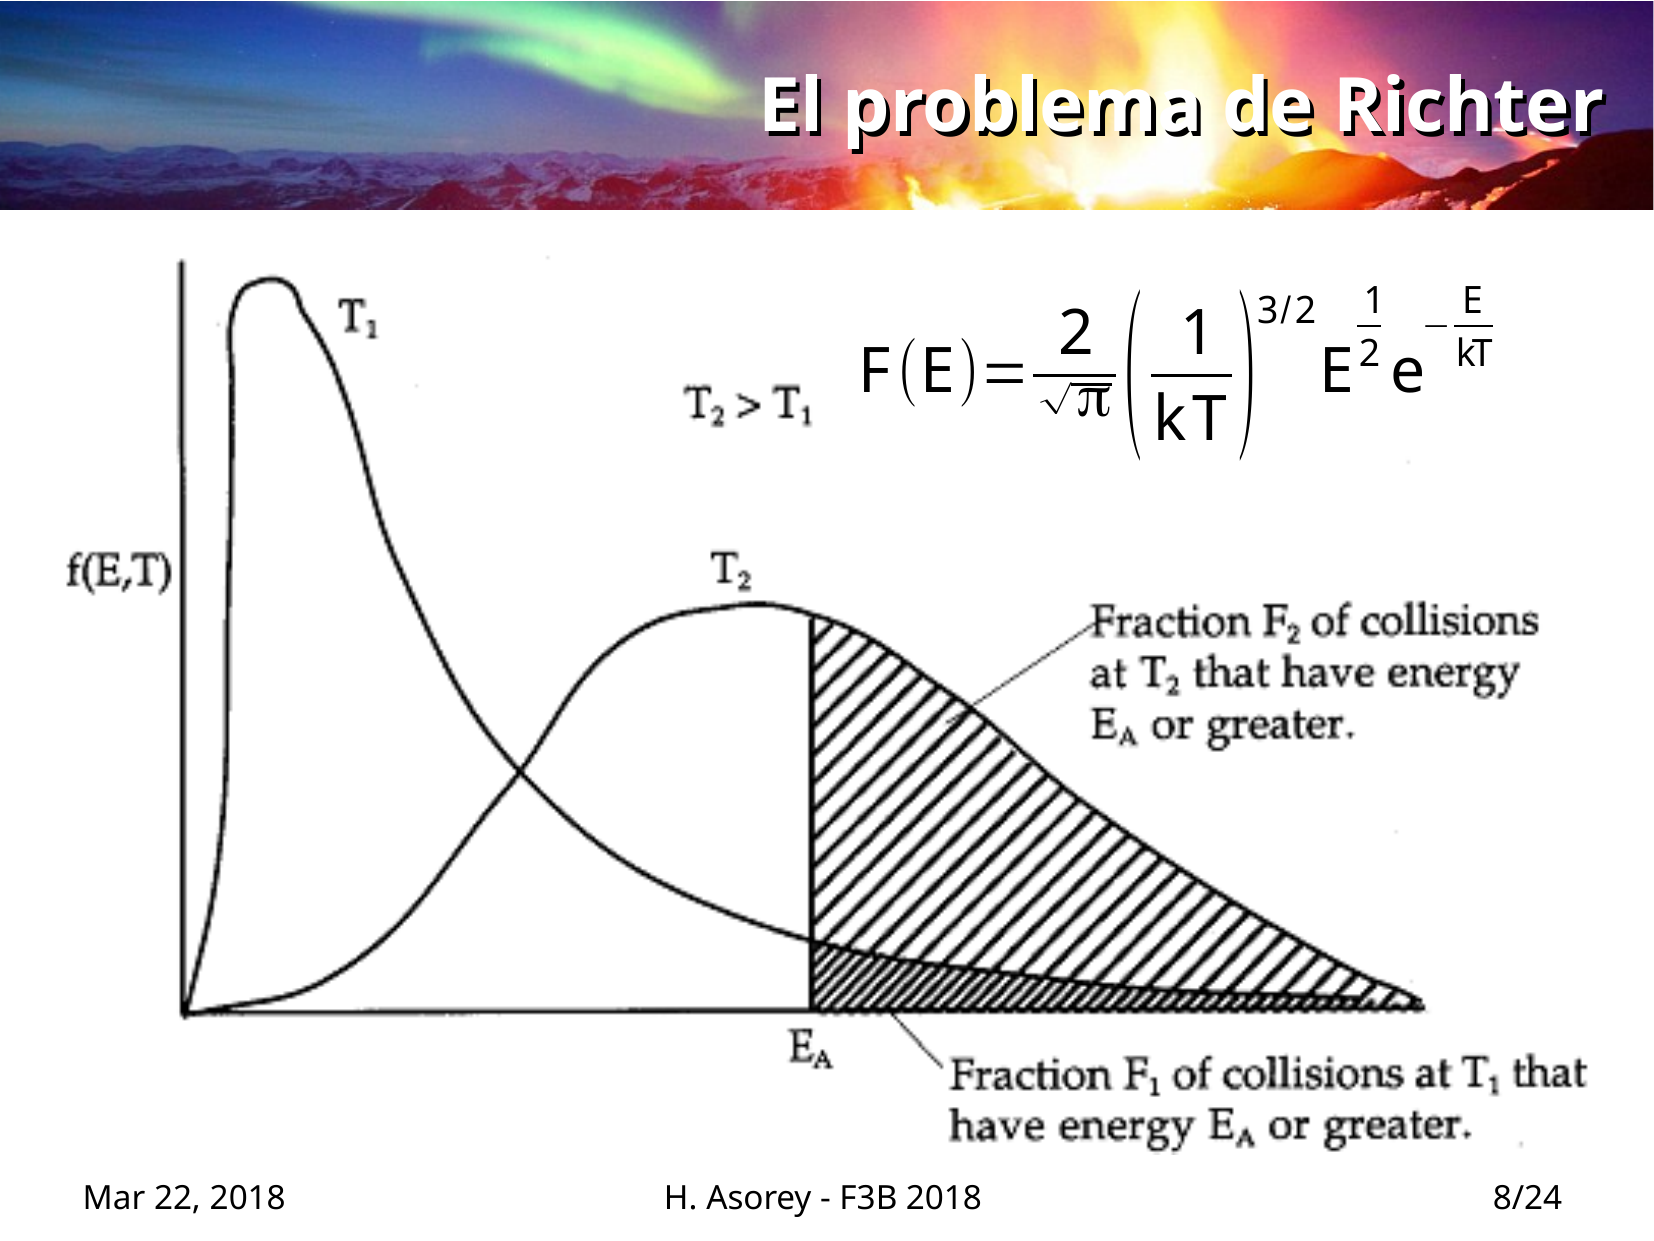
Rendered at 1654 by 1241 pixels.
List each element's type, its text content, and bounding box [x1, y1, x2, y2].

picture [0, 1, 1654, 210]
picture [56, 254, 1594, 1156]
chart [851, 277, 1501, 466]
title El problema de Richter [45, 15, 1606, 191]
